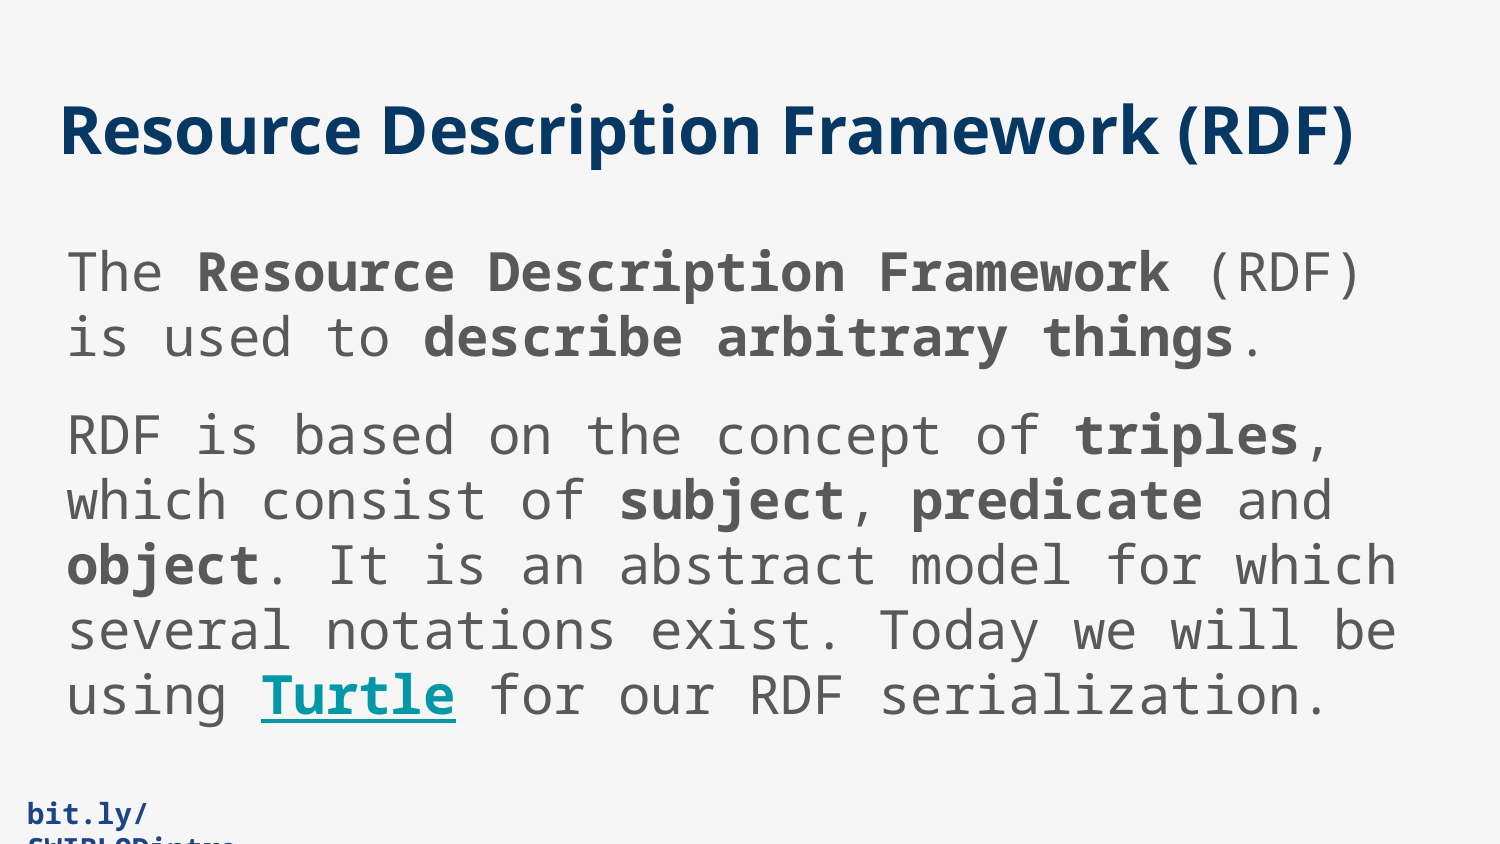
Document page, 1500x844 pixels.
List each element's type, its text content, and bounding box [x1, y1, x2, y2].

list The Resource Description Framework (RDF) is used to describe arbitrary things. RDF is based on the concept of triples, which consist of subject, predicate and object. It is an abstract model for which several notations exist. Today we will be using Turtle for our RDF serialization. [51, 189, 1449, 783]
title Resource Description Framework (RDF) [43, 72, 1461, 167]
